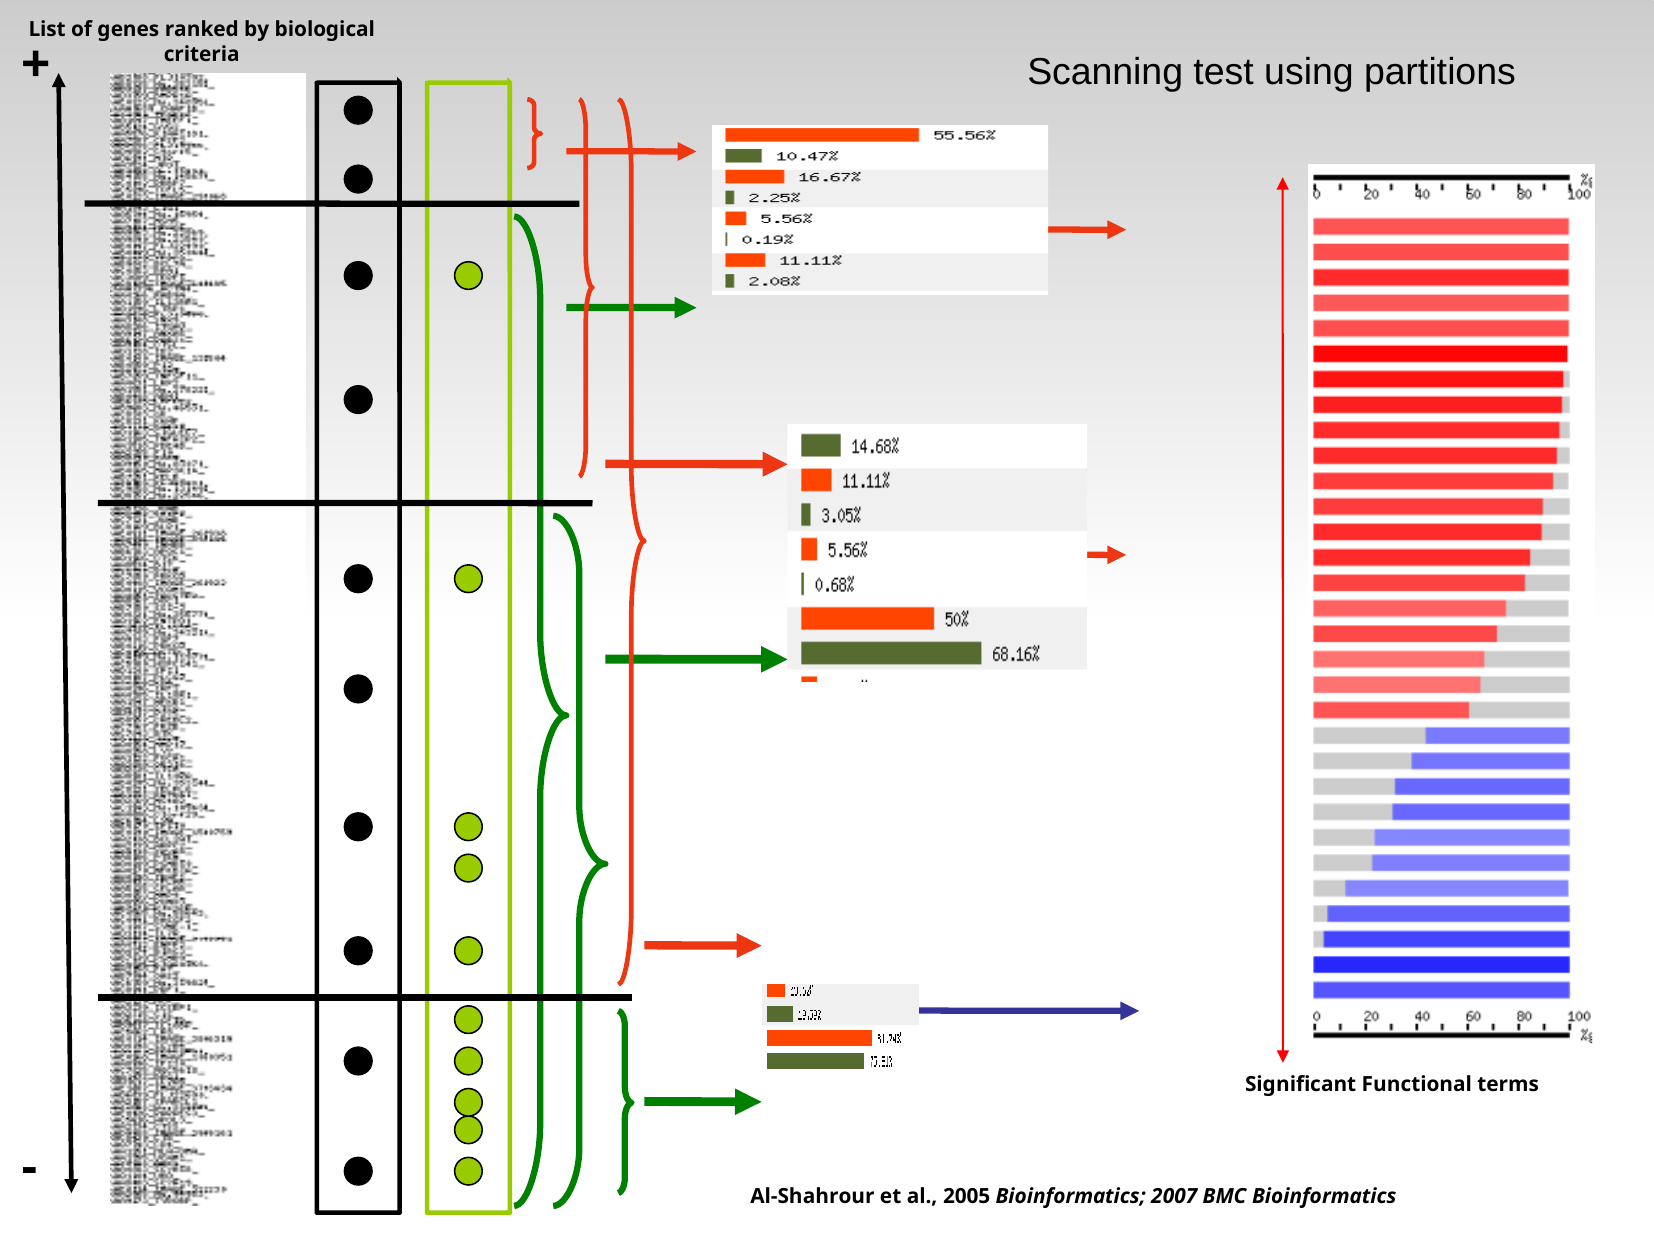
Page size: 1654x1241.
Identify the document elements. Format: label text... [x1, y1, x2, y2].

chart [787, 424, 1088, 682]
text_box [454, 1157, 483, 1186]
picture [1308, 164, 1595, 1046]
text_box Scanning test using partitions [1012, 37, 1613, 100]
text_box Significant Functional terms [1230, 1062, 1654, 1104]
text_box [344, 261, 373, 290]
text_box [454, 1088, 483, 1144]
text_box [454, 936, 483, 965]
text_box [344, 936, 373, 965]
text_box + [6, 74, 72, 99]
text_box [454, 564, 483, 593]
chart [110, 507, 306, 994]
text_box [454, 1047, 483, 1075]
chart [110, 74, 306, 200]
text_box [344, 165, 373, 193]
text_box [344, 1157, 373, 1186]
text_box [454, 1005, 483, 1034]
text_box [344, 385, 373, 414]
text_box [454, 261, 483, 290]
text_box [344, 675, 373, 703]
text_box [344, 1047, 373, 1075]
chart [762, 984, 919, 1076]
text_box [454, 812, 483, 841]
text_box [454, 854, 483, 882]
text_box List of genes ranked by biological criteria [6, 7, 398, 74]
chart [110, 207, 306, 499]
chart [712, 125, 1049, 295]
text_box Al-Shahrour et al., 2005 Bioinformatics; 2007 BMC Bioinformatics [735, 1174, 1622, 1216]
text_box [344, 96, 373, 125]
text_box [344, 564, 373, 593]
text_box - [6, 1123, 72, 1202]
text_box [344, 812, 373, 841]
chart [110, 1001, 306, 1206]
